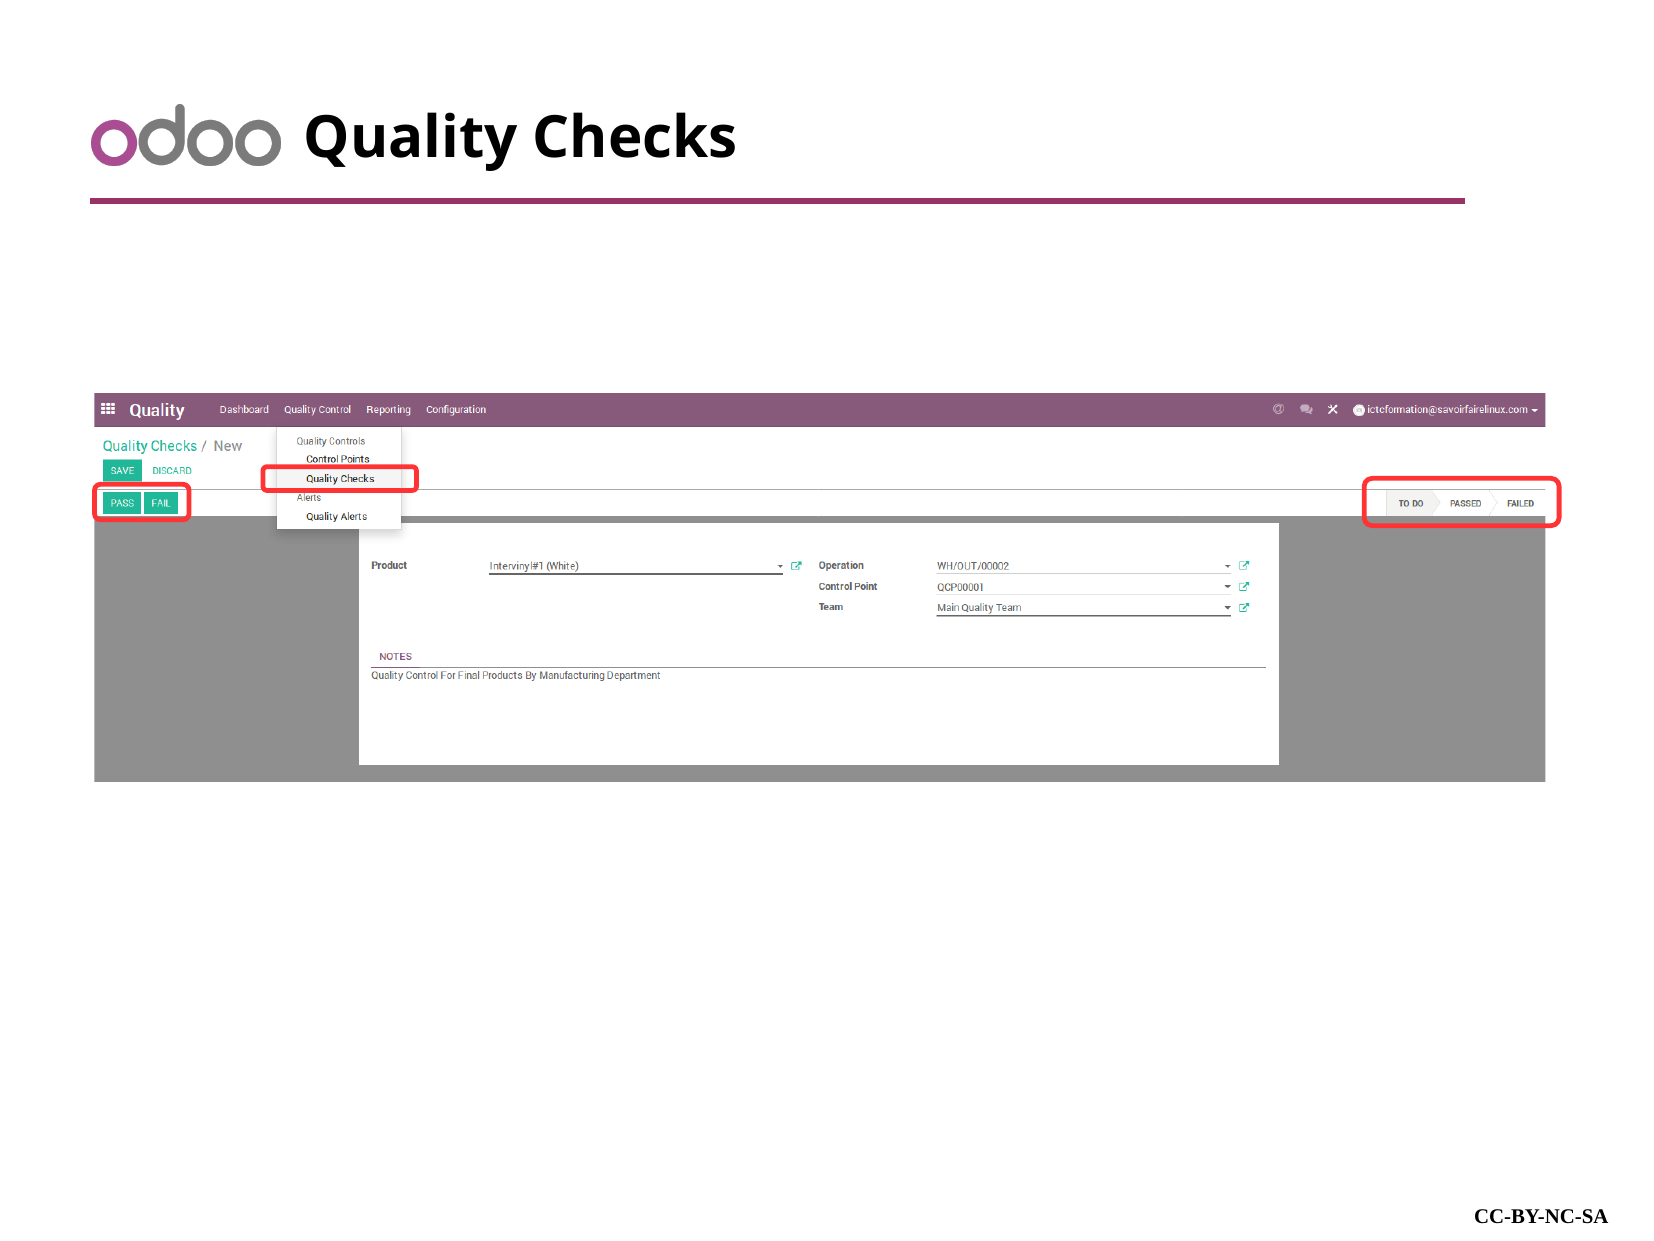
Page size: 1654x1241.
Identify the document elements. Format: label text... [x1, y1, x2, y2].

picture [94, 393, 1546, 782]
text_box [262, 466, 417, 491]
picture [91, 104, 281, 166]
title Quality Checks [303, 31, 1567, 239]
text_box [1364, 478, 1560, 526]
text_box [94, 484, 190, 520]
